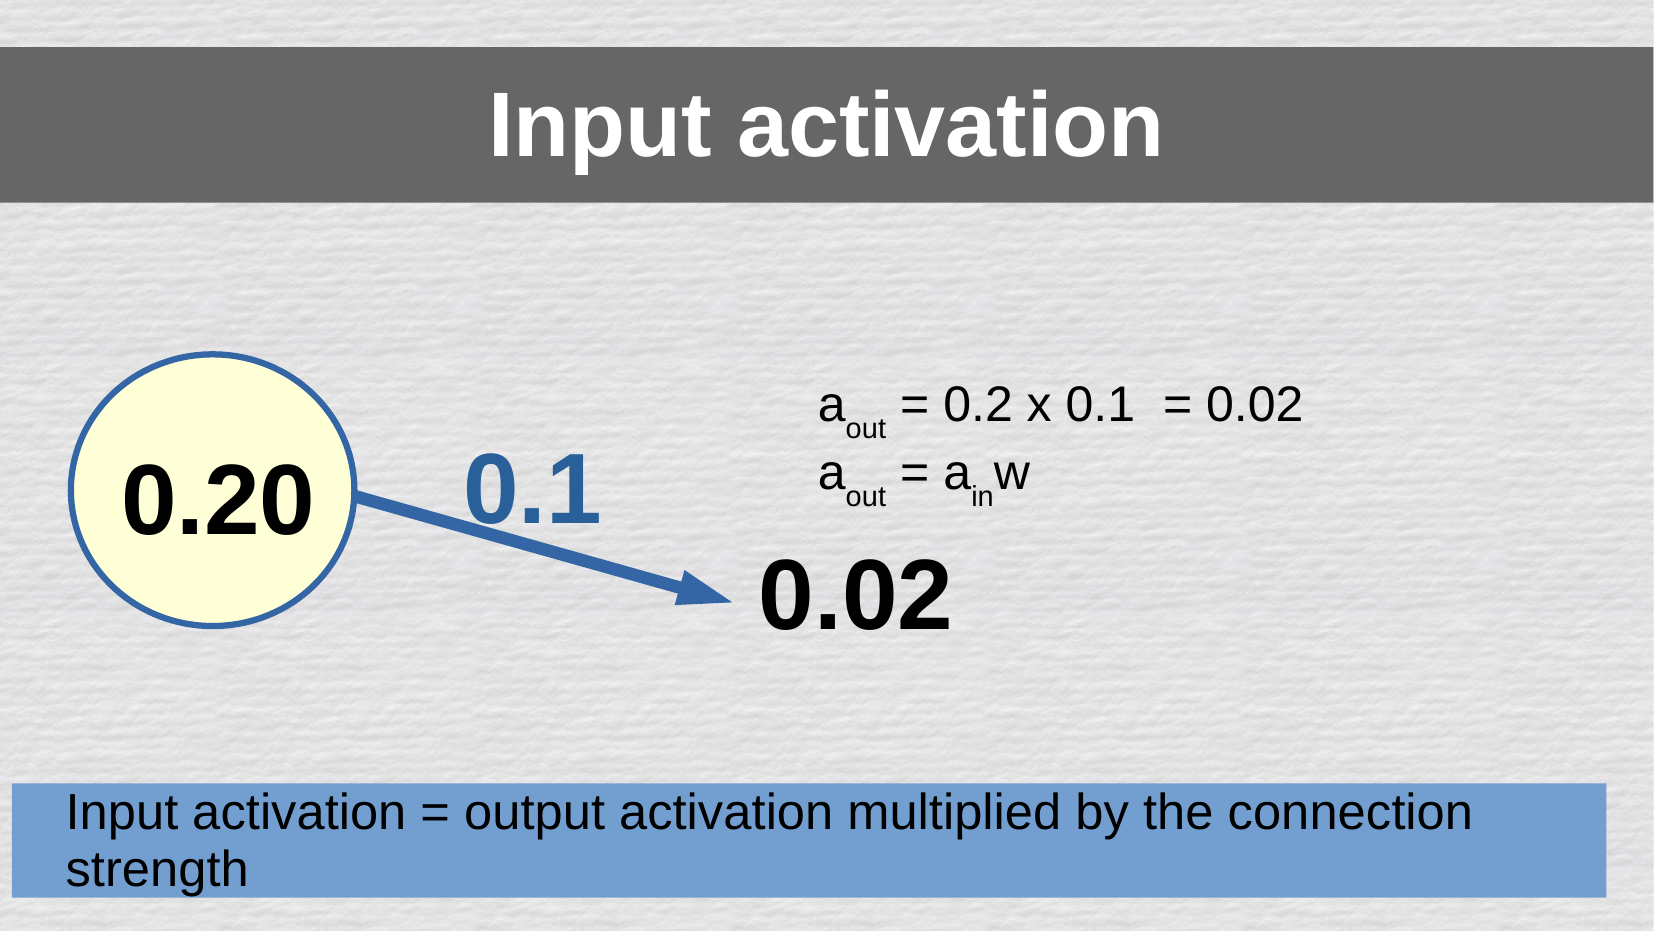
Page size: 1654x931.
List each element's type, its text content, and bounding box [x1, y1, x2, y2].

picture [0, 0, 1654, 47]
text_box 0.02 [744, 531, 993, 686]
list Input activation = output activation multiplied by the connection strength [11, 783, 1607, 898]
title Input activation [0, 47, 1654, 203]
text_box [70, 354, 344, 627]
picture [0, 203, 1654, 931]
text_box aout = 0.2 x 0.1 = 0.02 aout = ainw [803, 369, 1607, 520]
text_box 0.20 [106, 437, 355, 567]
text_box 0.1 [448, 425, 650, 556]
